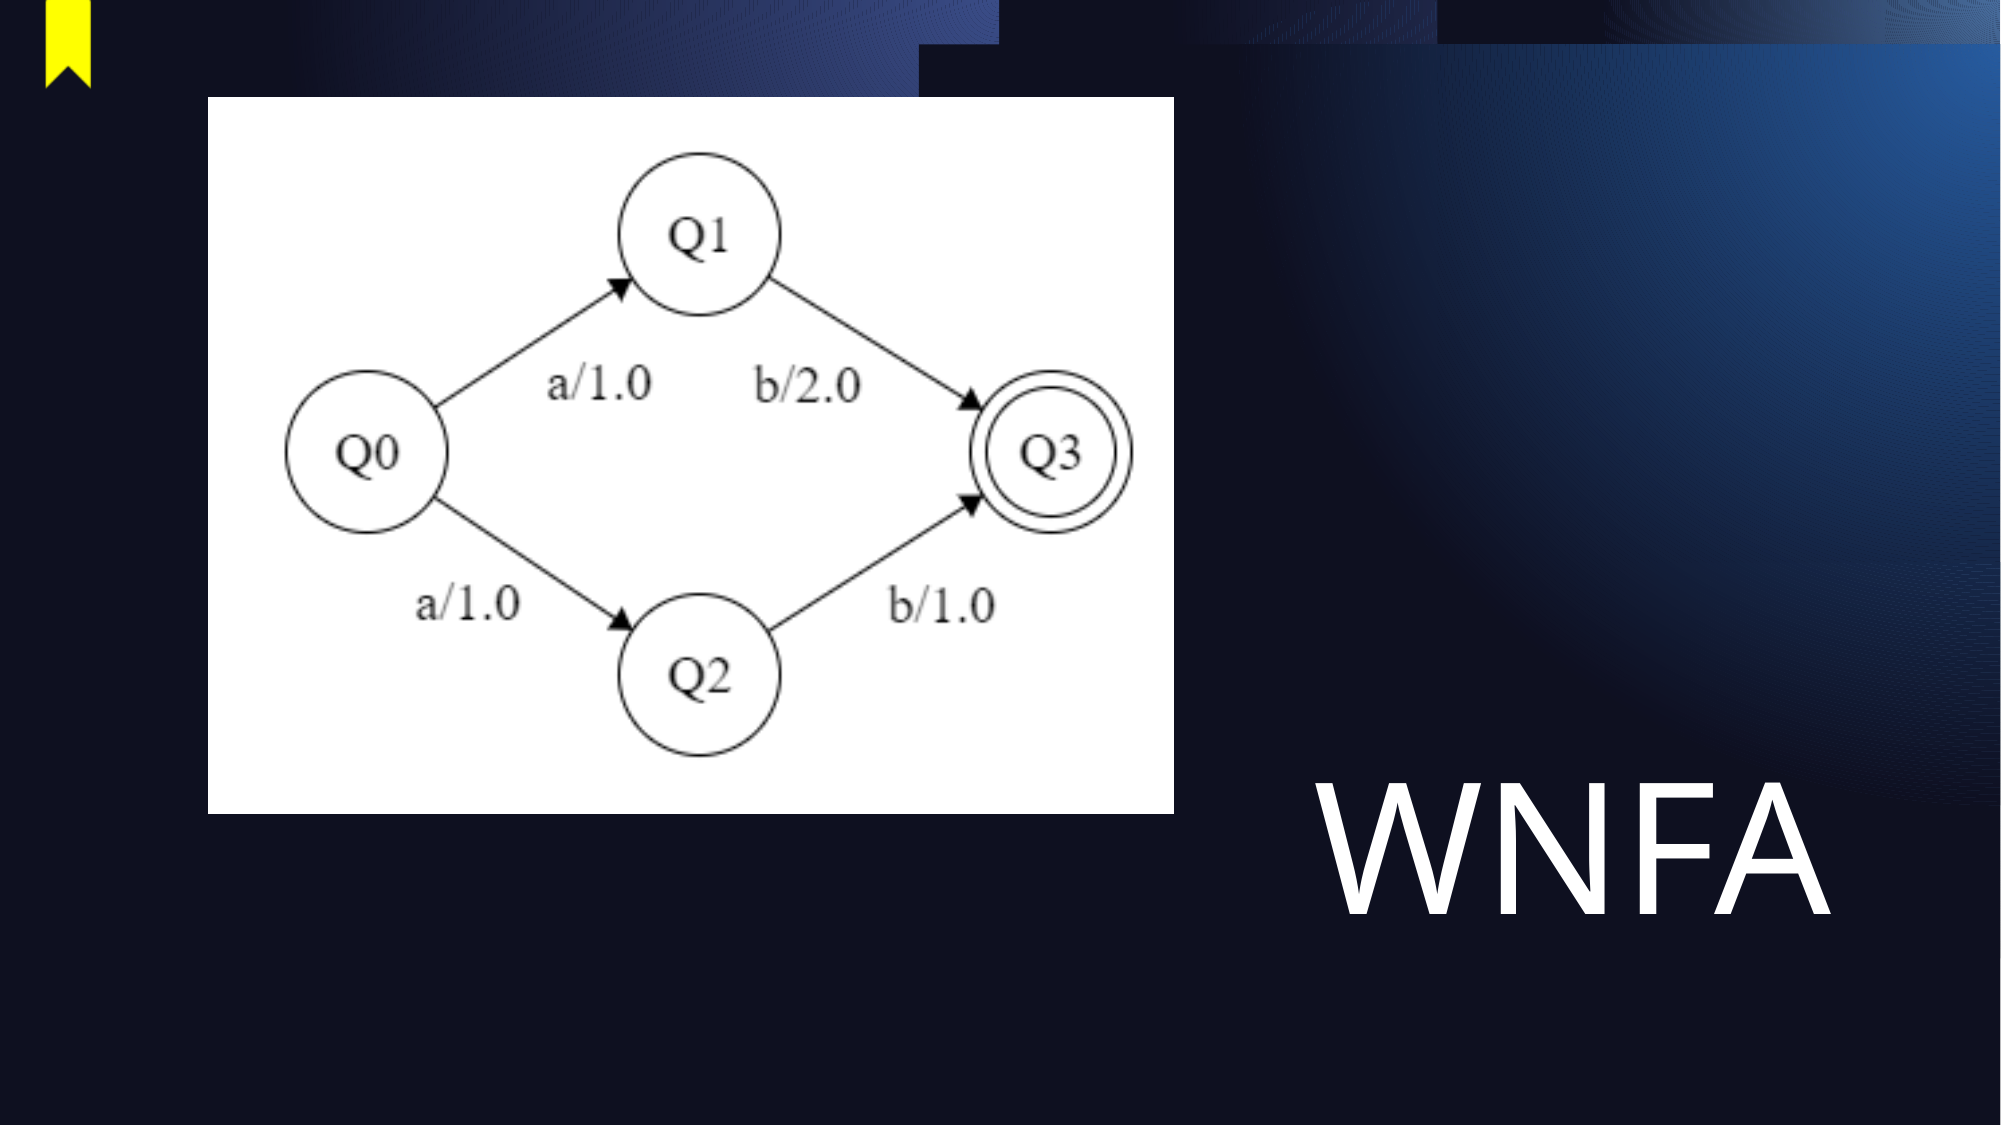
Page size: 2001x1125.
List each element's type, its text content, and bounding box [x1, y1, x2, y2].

picture [14, 0, 123, 98]
text_box [1173, 88, 1912, 788]
text_box WNFA [1202, 745, 1942, 962]
picture [208, 97, 1174, 814]
